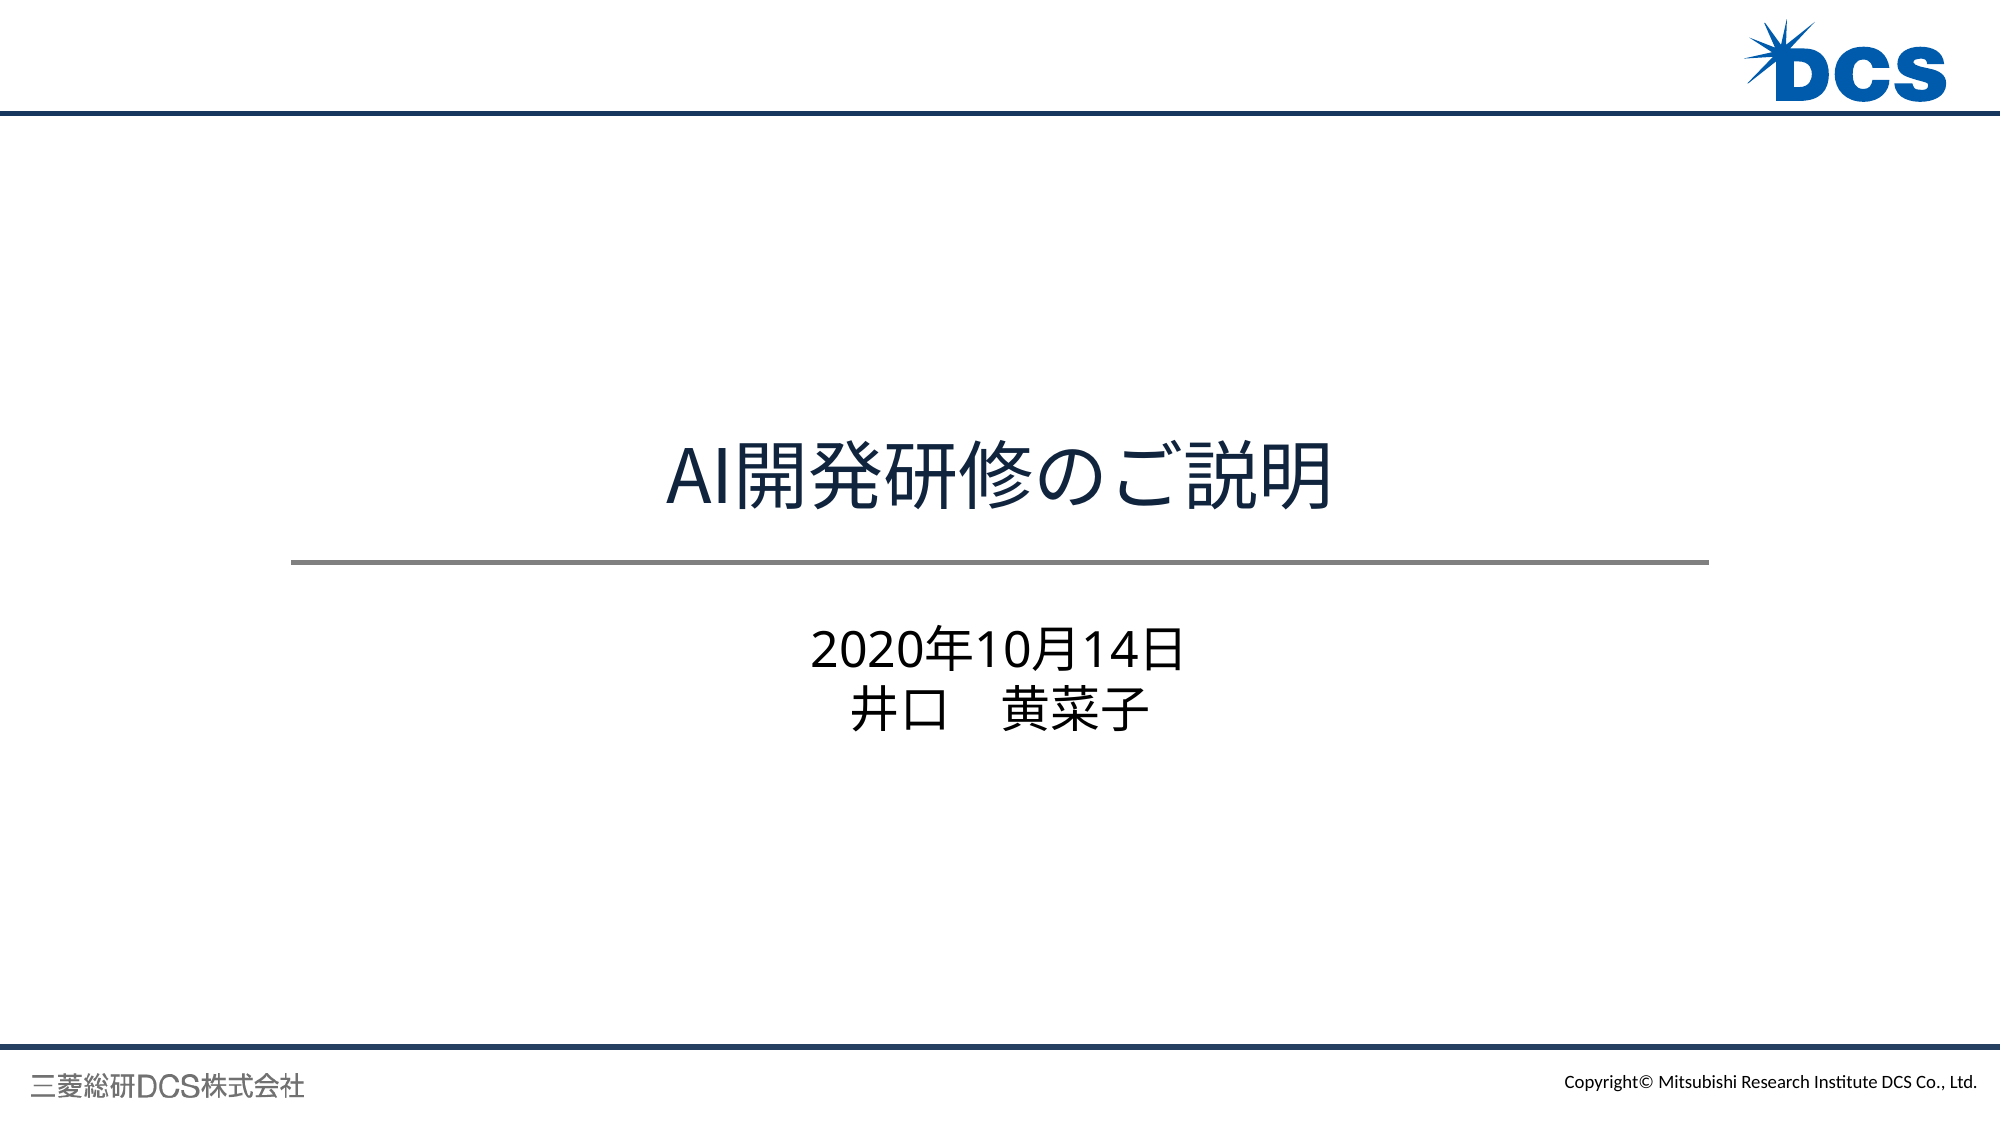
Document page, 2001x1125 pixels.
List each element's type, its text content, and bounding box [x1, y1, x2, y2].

text_box 2020年10月14日 井口 黄菜子 [734, 610, 1266, 805]
picture [31, 1073, 304, 1098]
title AI開発研修のご説明 [291, 385, 1709, 560]
